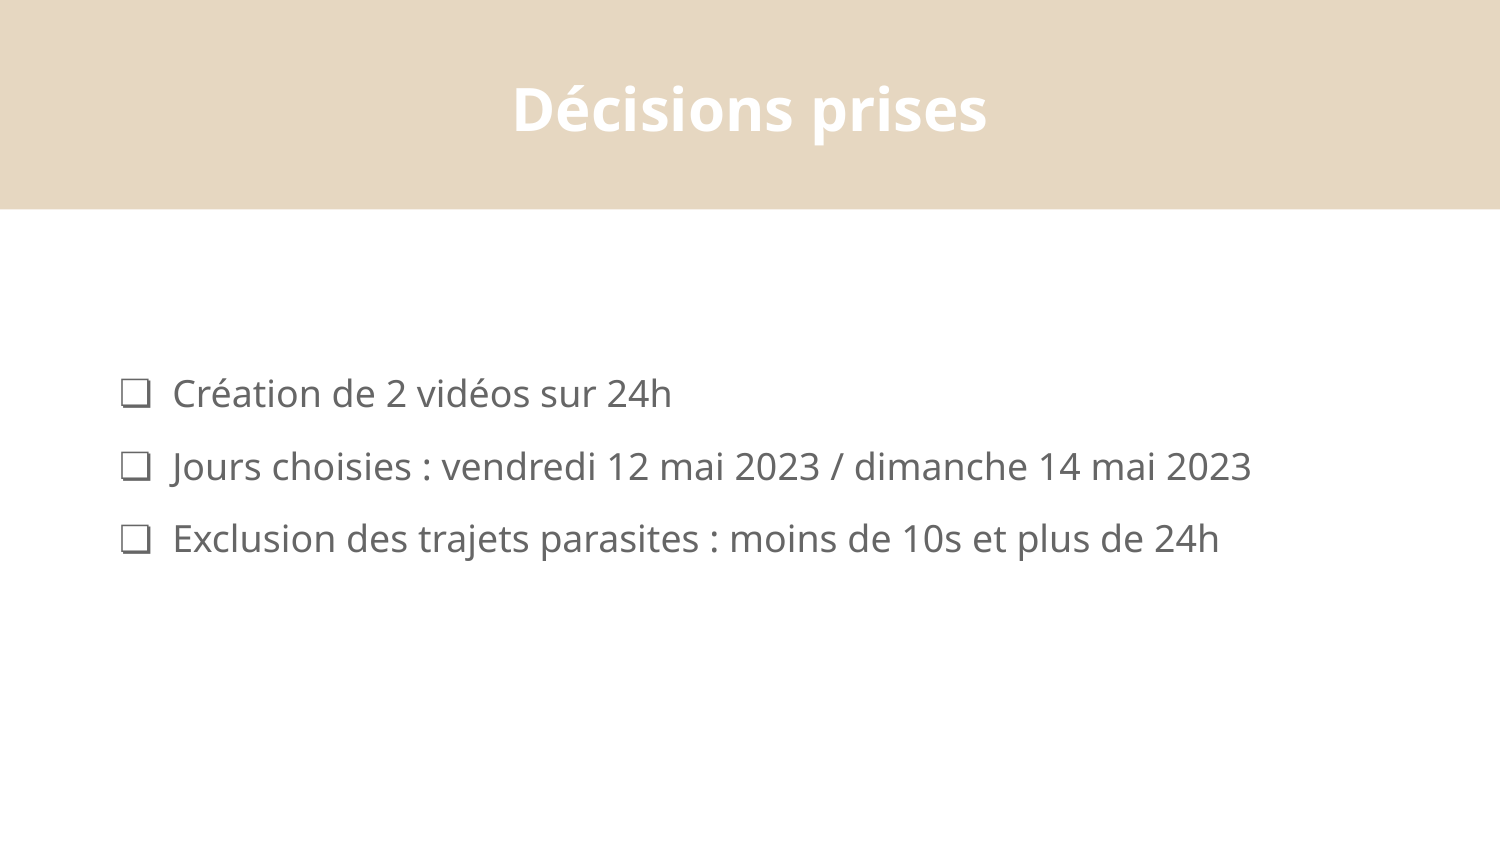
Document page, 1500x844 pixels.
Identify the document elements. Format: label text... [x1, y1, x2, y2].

subtitle Création de 2 vidéos sur 24h Jours choisies : vendredi 12 mai 2023 / dimanche 14 mai 2023 Exclusion des trajets parasites : moins de 10s et plus de 24h [82, 348, 1463, 654]
title Décisions prises [51, 56, 1449, 159]
